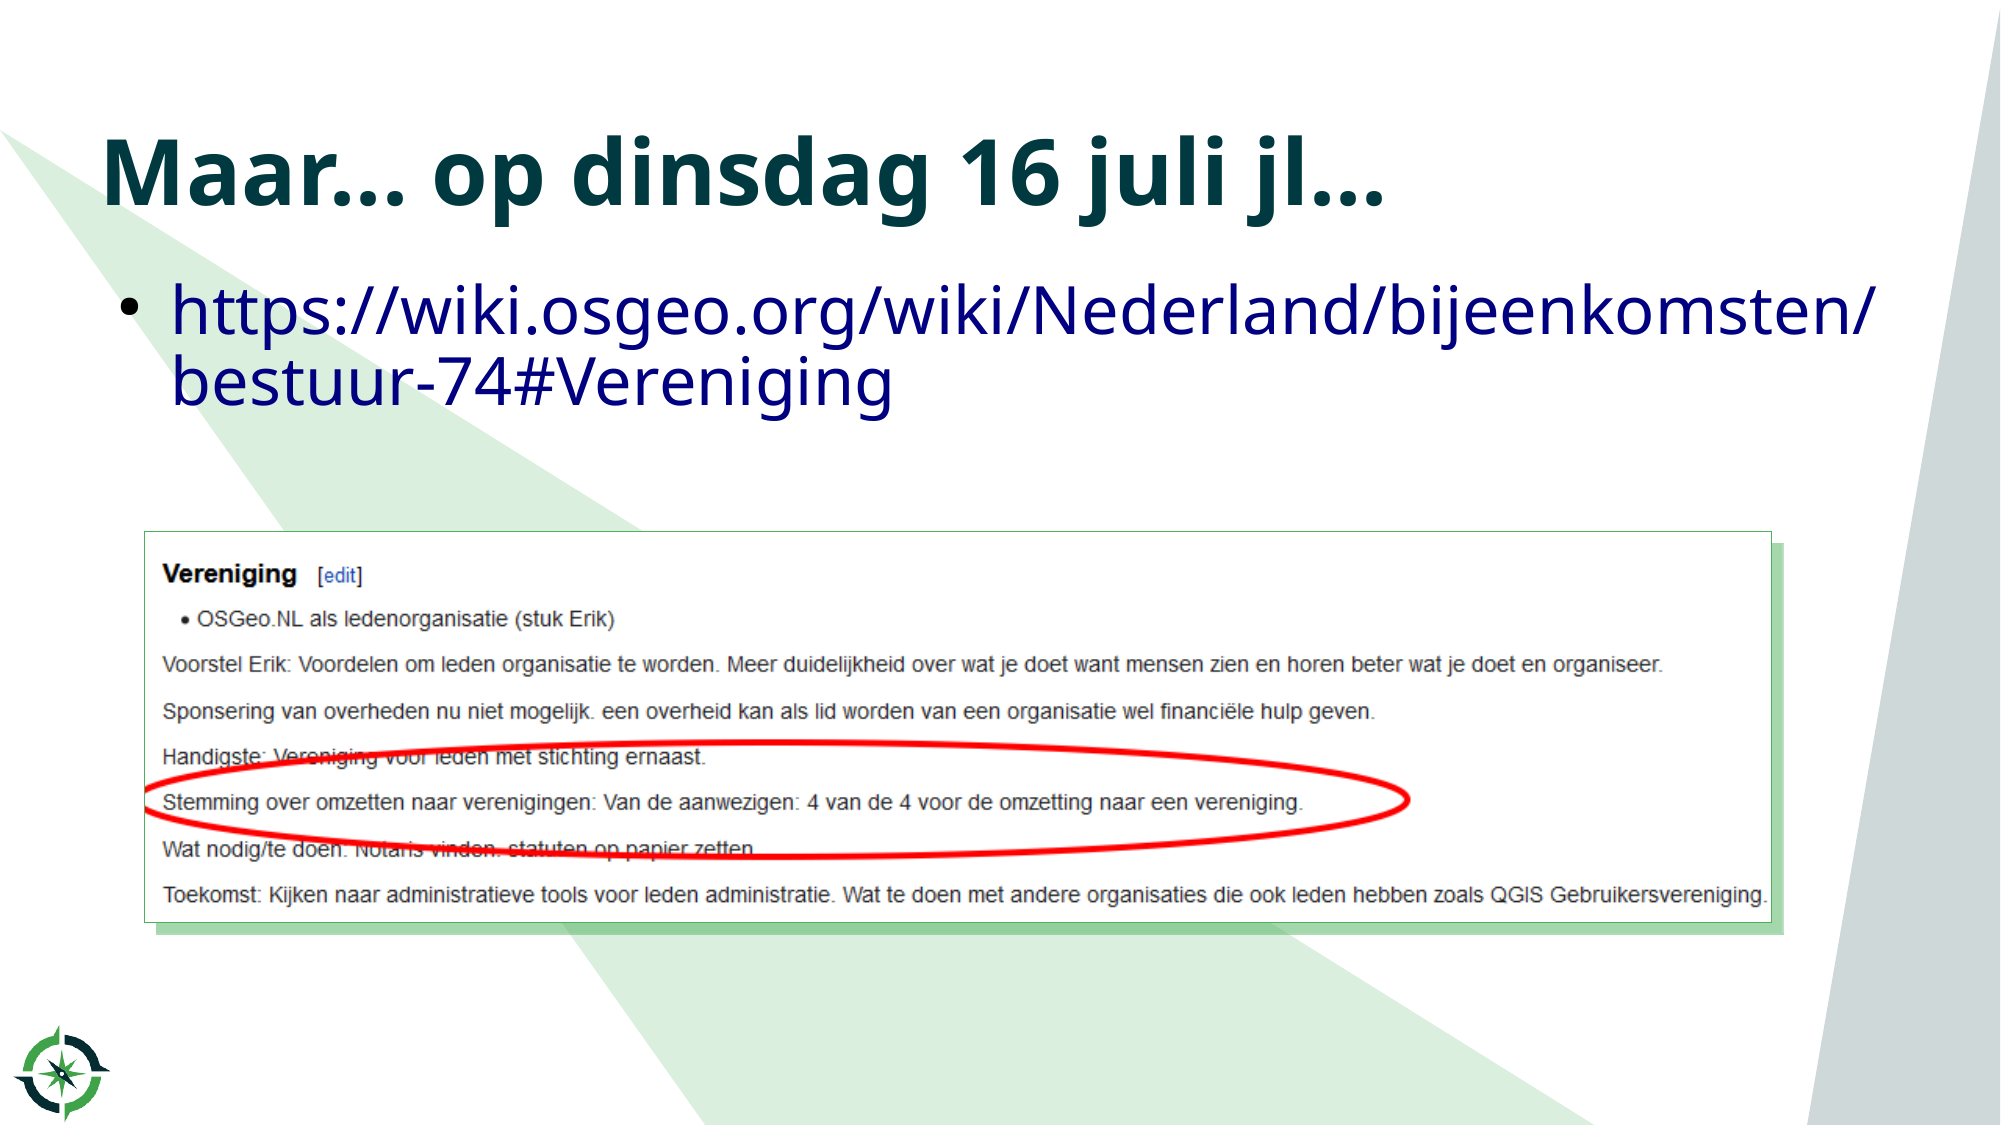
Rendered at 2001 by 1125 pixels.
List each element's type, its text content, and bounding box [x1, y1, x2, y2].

title Maar... op dinsdag 16 juli jl... [99, 44, 1900, 233]
picture [12, 1024, 111, 1123]
picture [144, 531, 1772, 923]
list https://wiki.osgeo.org/wiki/Nederland/bijeenkomsten/bestuur-74#Vereniging [99, 263, 1900, 916]
